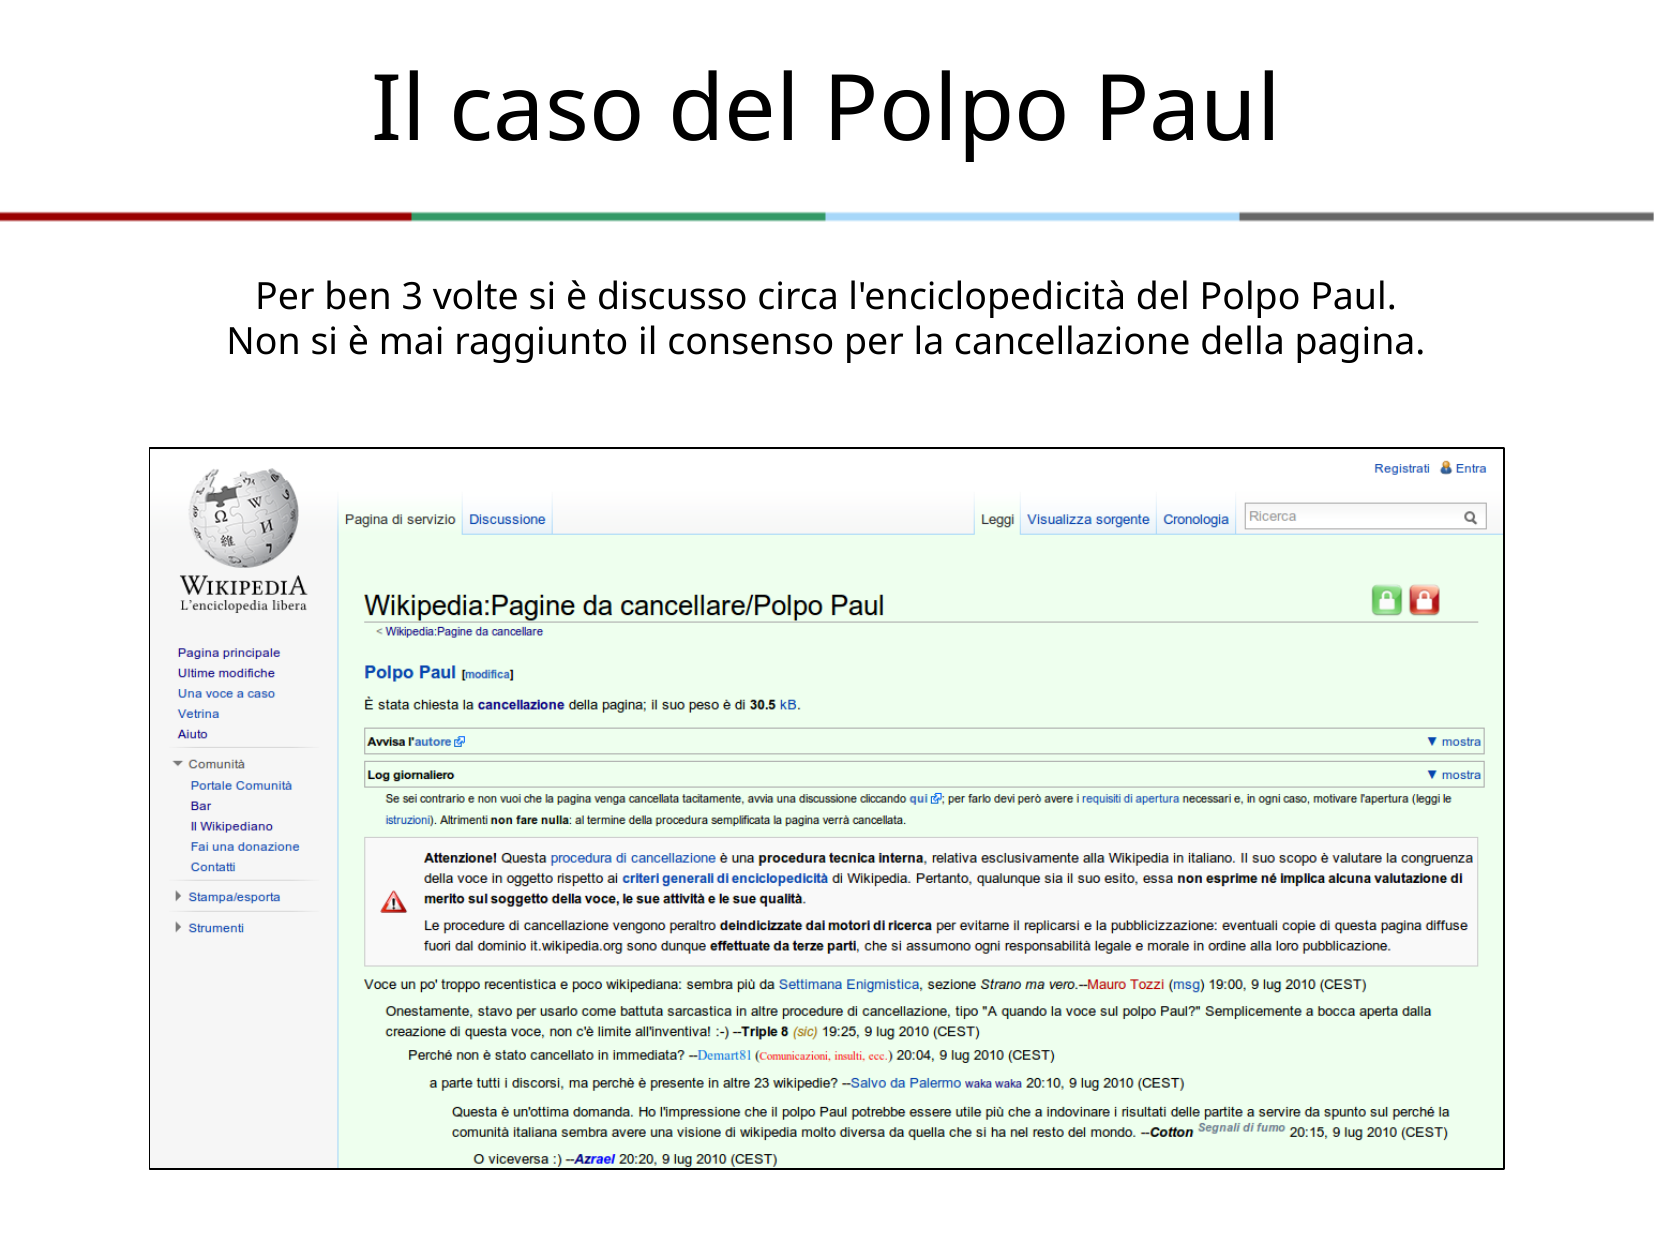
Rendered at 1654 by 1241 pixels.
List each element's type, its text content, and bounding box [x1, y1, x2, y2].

text_box Il caso del Polpo Paul [82, 0, 1571, 200]
picture [0, 200, 1654, 235]
text_box Per ben 3 volte si è discusso circa l'enciclopedicità del Polpo Paul. Non si è mai raggiunto il consenso per la cancellazione della pagina. [106, 271, 1548, 414]
picture [150, 448, 1504, 1168]
